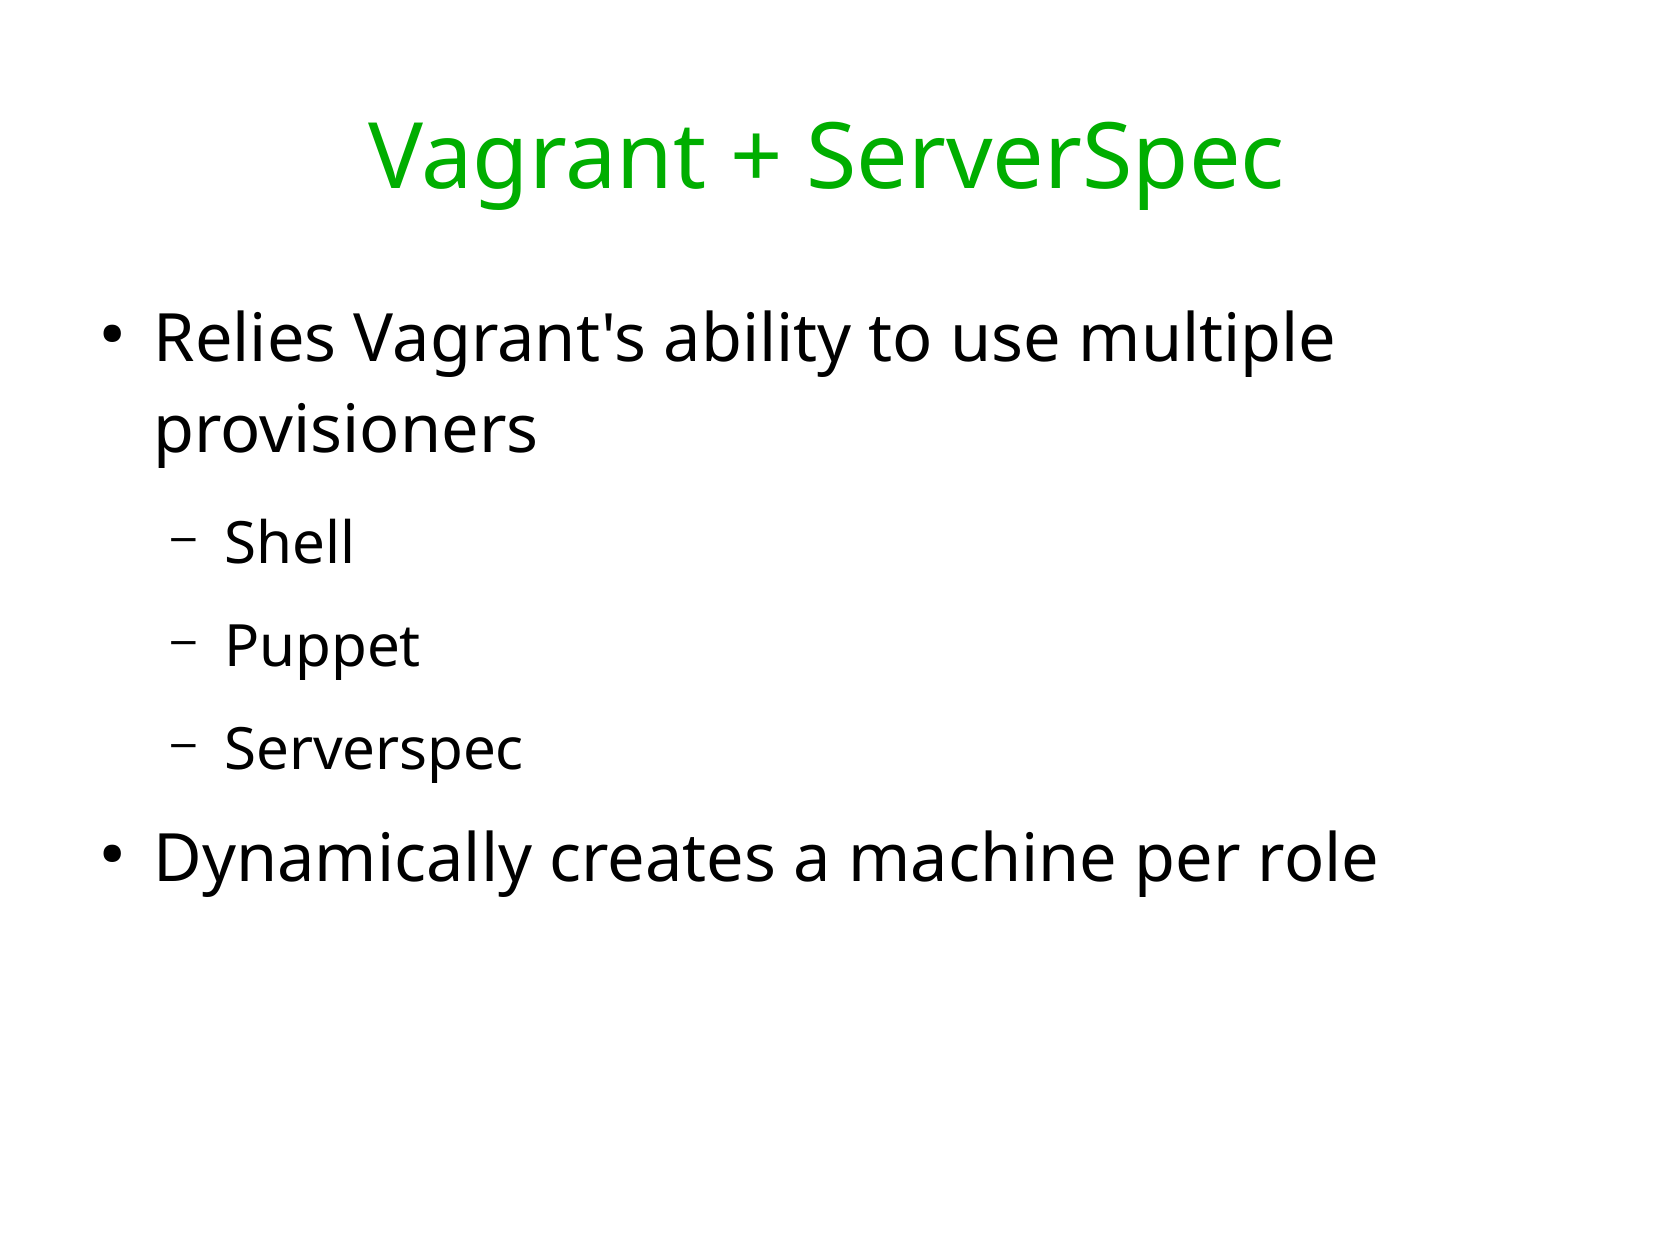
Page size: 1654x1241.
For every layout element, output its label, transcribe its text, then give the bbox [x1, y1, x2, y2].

list Relies Vagrant's ability to use multiple provisioners Shell Puppet Serverspec Dynamically creates a machine per role [82, 290, 1571, 1010]
title Vagrant + ServerSpec [82, 49, 1571, 257]
